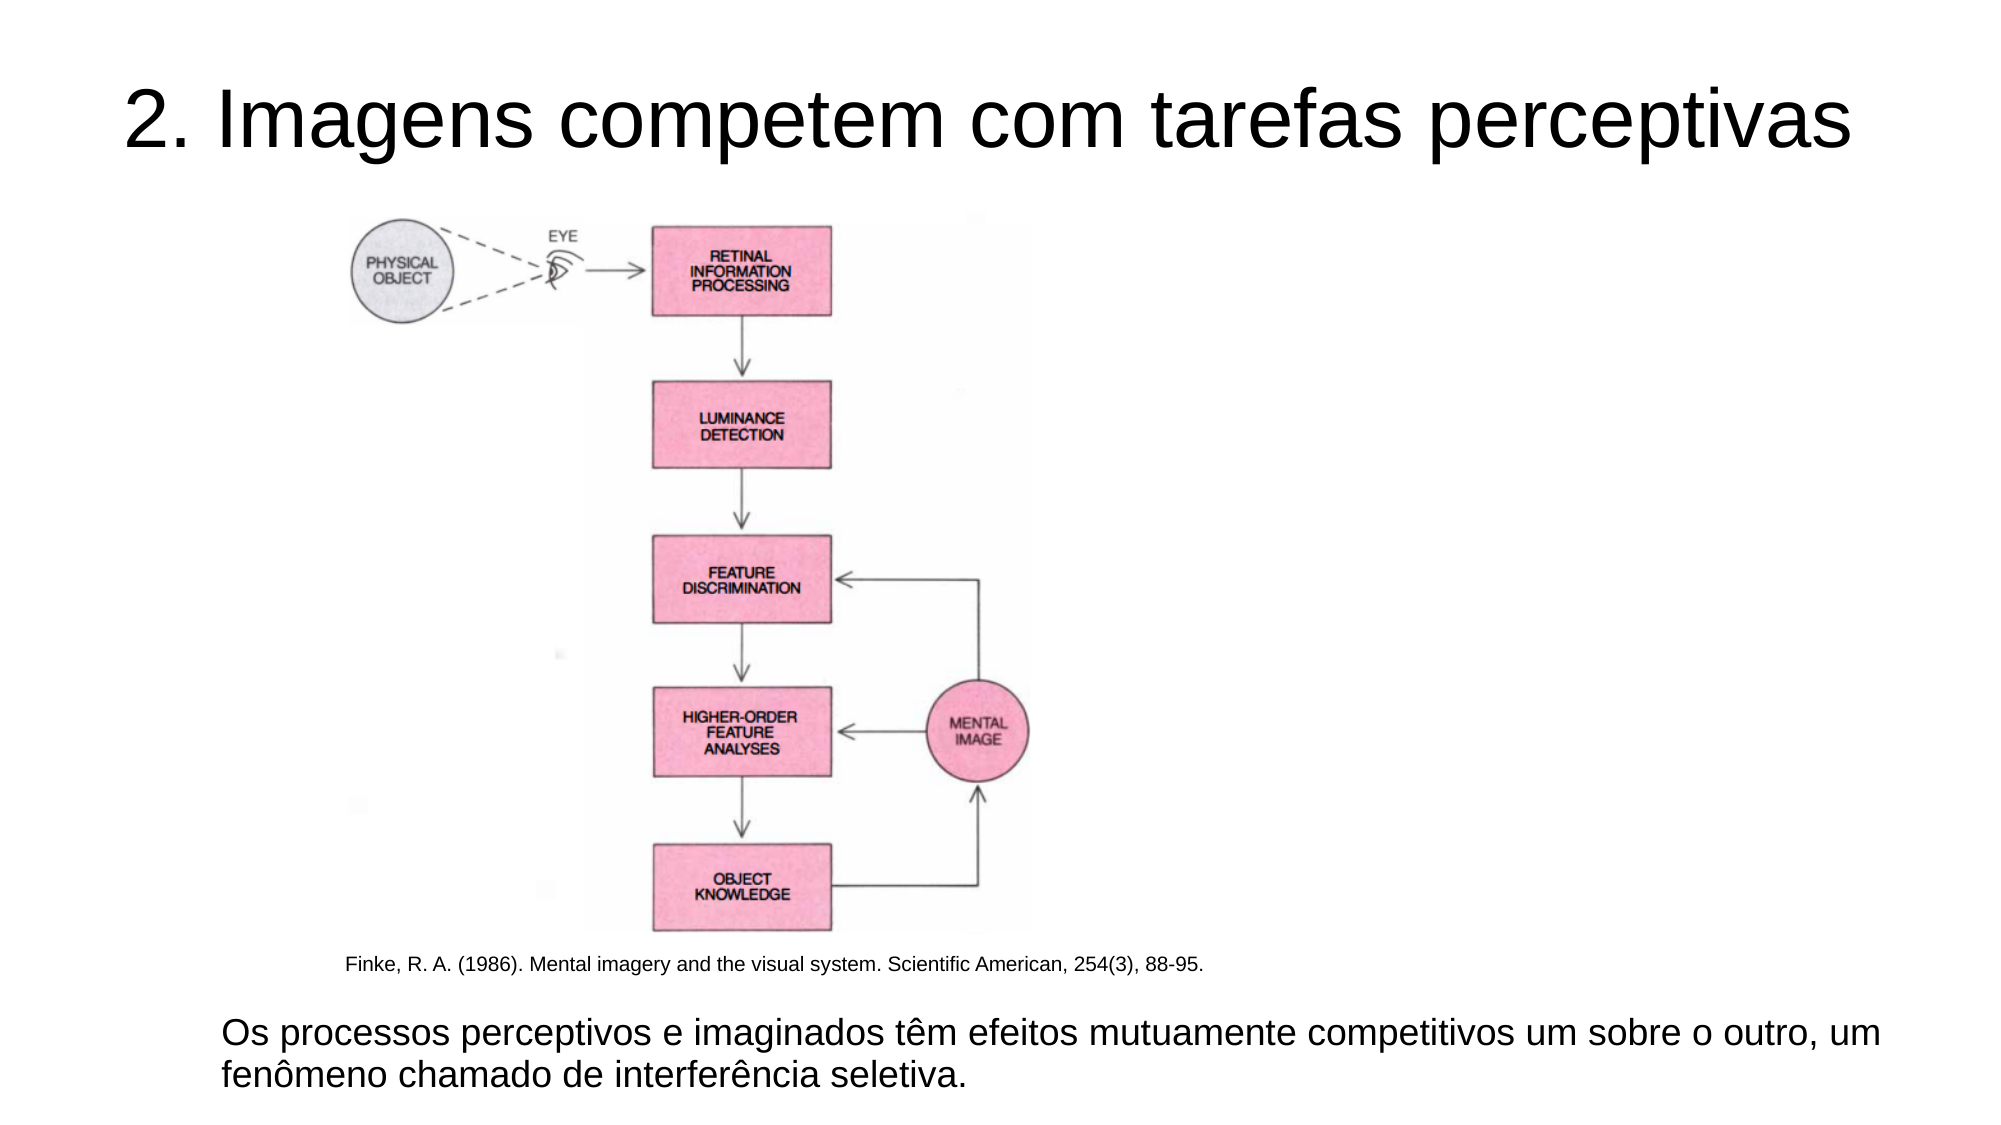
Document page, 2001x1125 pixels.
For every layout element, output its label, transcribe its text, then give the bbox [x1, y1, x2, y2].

text_box Os processos perceptivos e imaginados têm efeitos mutuamente competitivos um sobre o outro, um fenômeno chamado de interferência seletiva. [206, 1003, 1920, 1103]
text_box 2. Imagens competem com tarefas perceptivas [88, 64, 1890, 266]
text_box Finke, R. A. (1986). Mental imagery and the visual system. Scientific American, 254(3), 88-95. [330, 944, 1247, 984]
picture [330, 188, 1034, 944]
